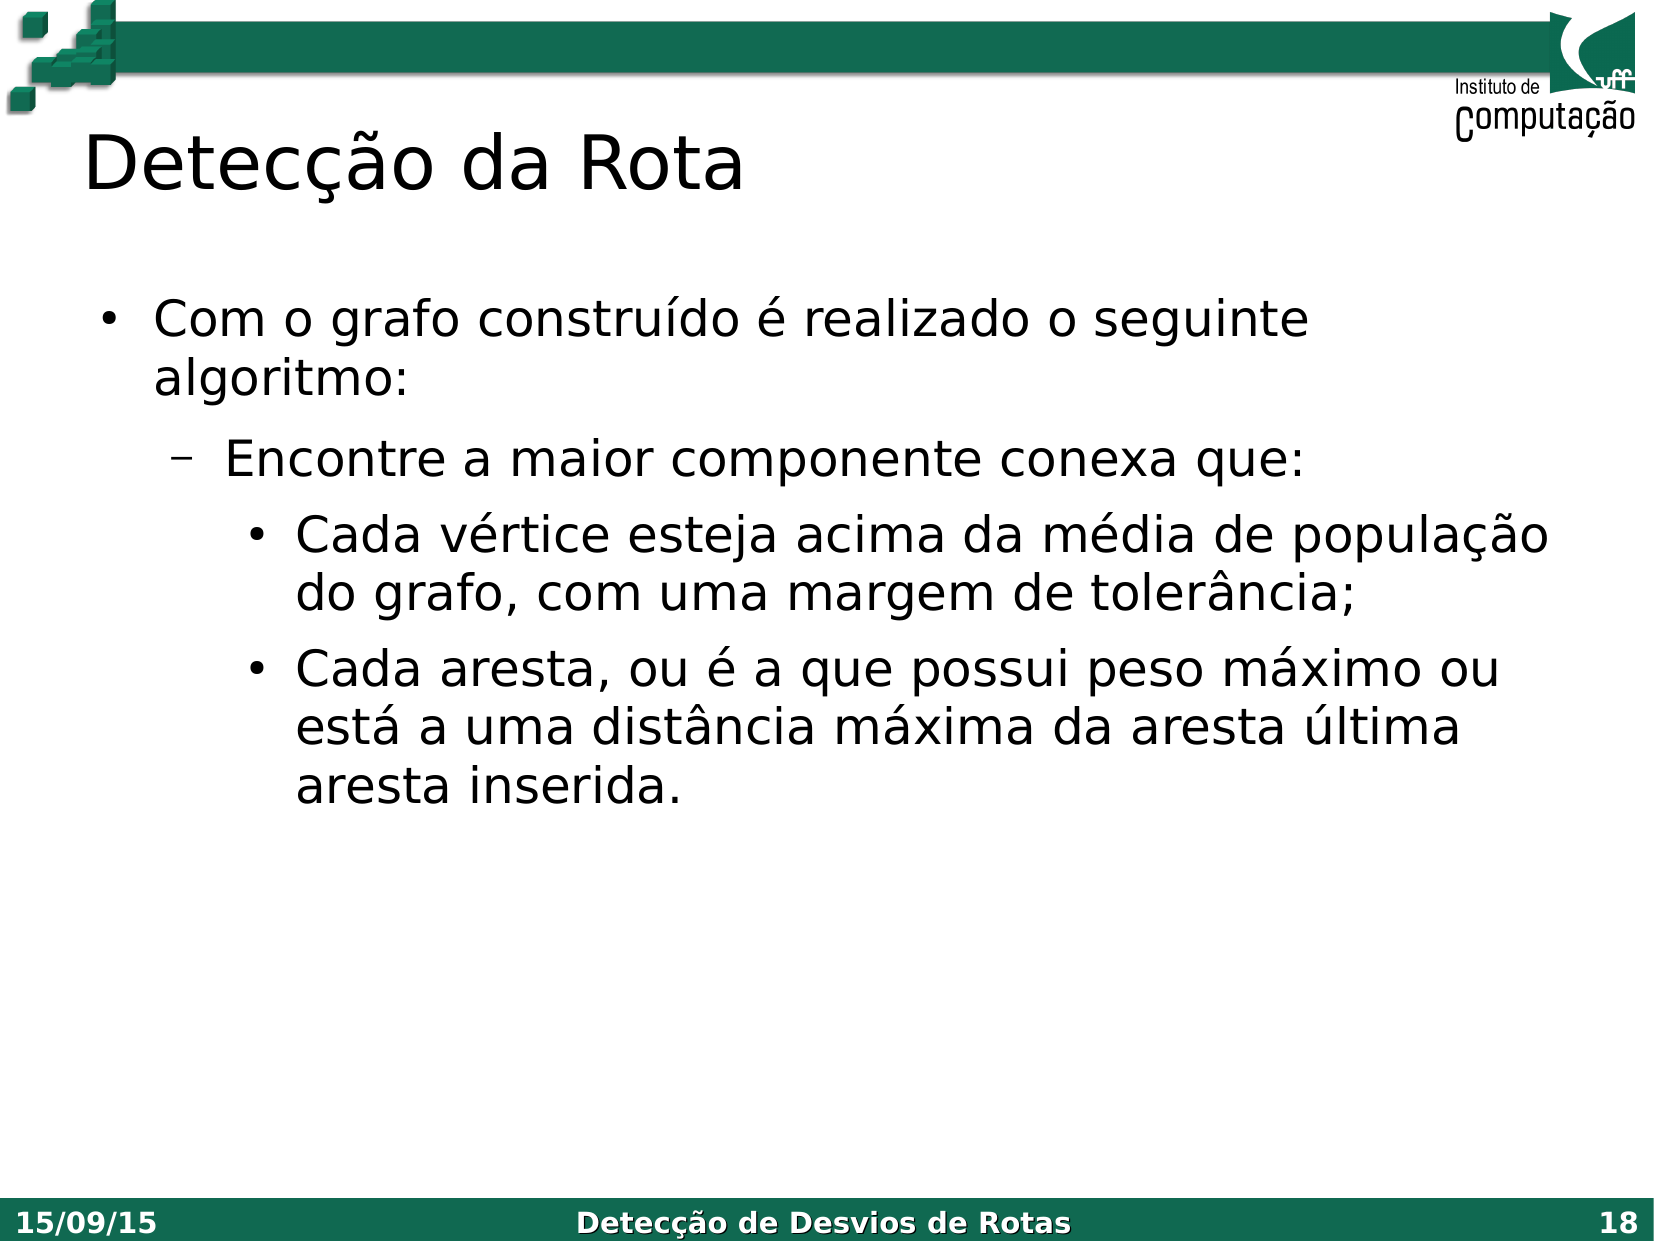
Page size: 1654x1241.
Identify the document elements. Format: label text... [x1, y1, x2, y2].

list Com o grafo construído é realizado o seguinte algoritmo: Encontre a maior componente conexa que: Cada vértice esteja acima da média de população do grafo, com uma margem de tolerância; Cada aresta, ou é a que possui peso máximo ou está a uma distância máxima da aresta última aresta inserida. [82, 290, 1571, 1010]
title Detecção da Rota [82, 70, 1571, 257]
picture [0, 1198, 1654, 1241]
picture [0, 0, 1654, 166]
